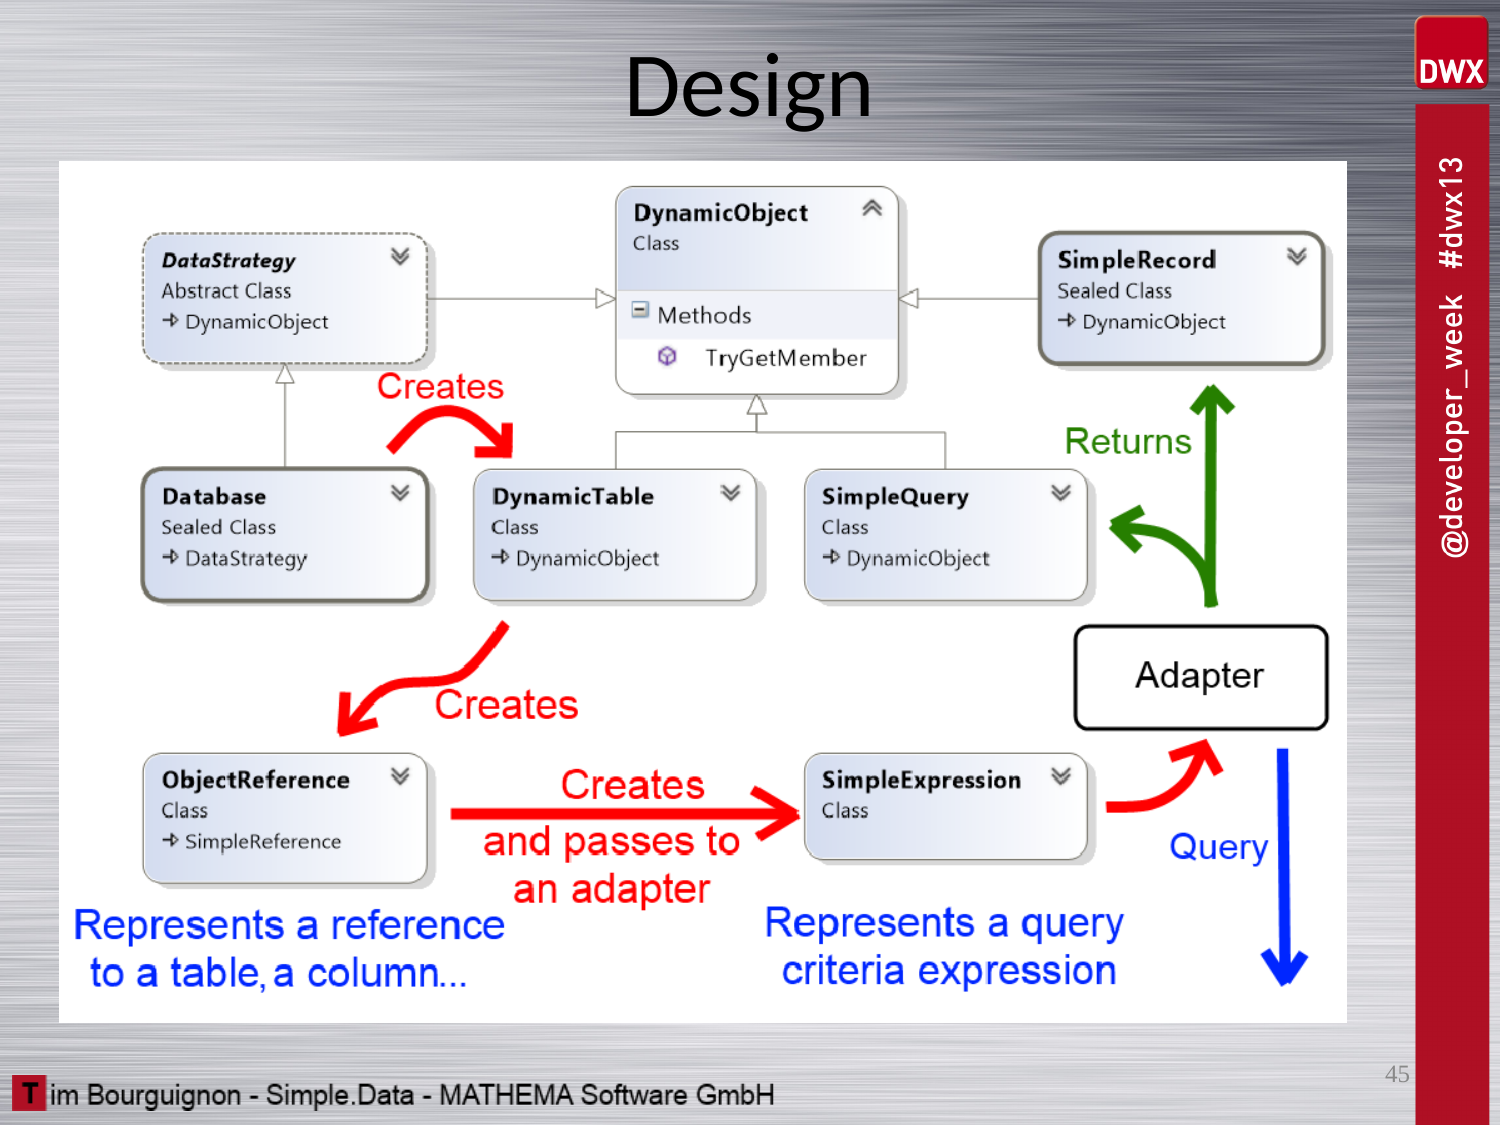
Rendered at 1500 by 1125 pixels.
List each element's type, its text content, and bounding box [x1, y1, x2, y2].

picture [0, 0, 1500, 1125]
title Design [75, 0, 1426, 174]
